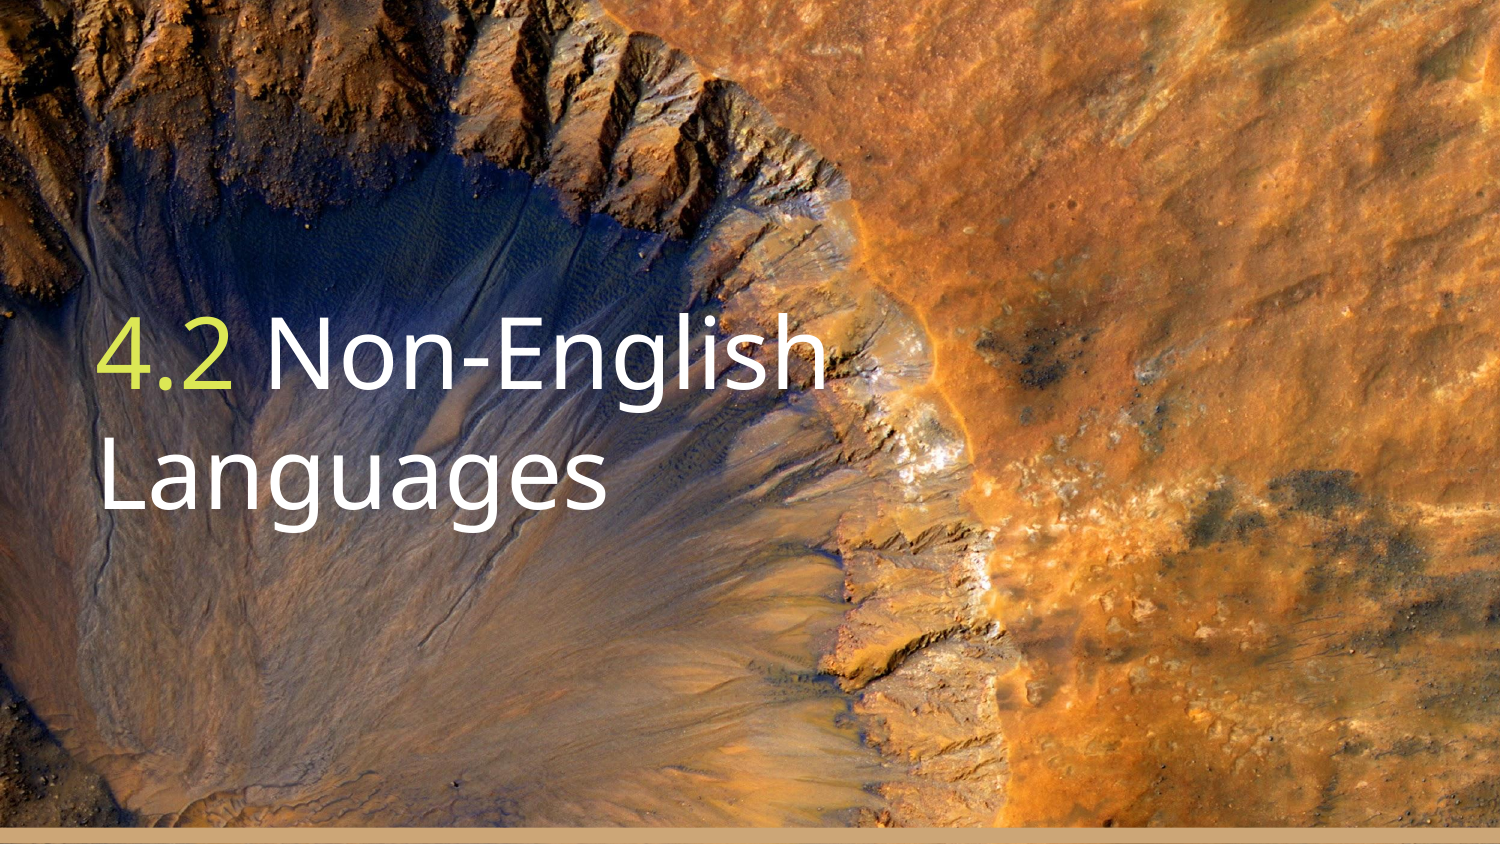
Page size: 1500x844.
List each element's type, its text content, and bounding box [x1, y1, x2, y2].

title 4.2 Non-English Languages [80, 73, 1348, 745]
picture [0, 0, 1500, 827]
